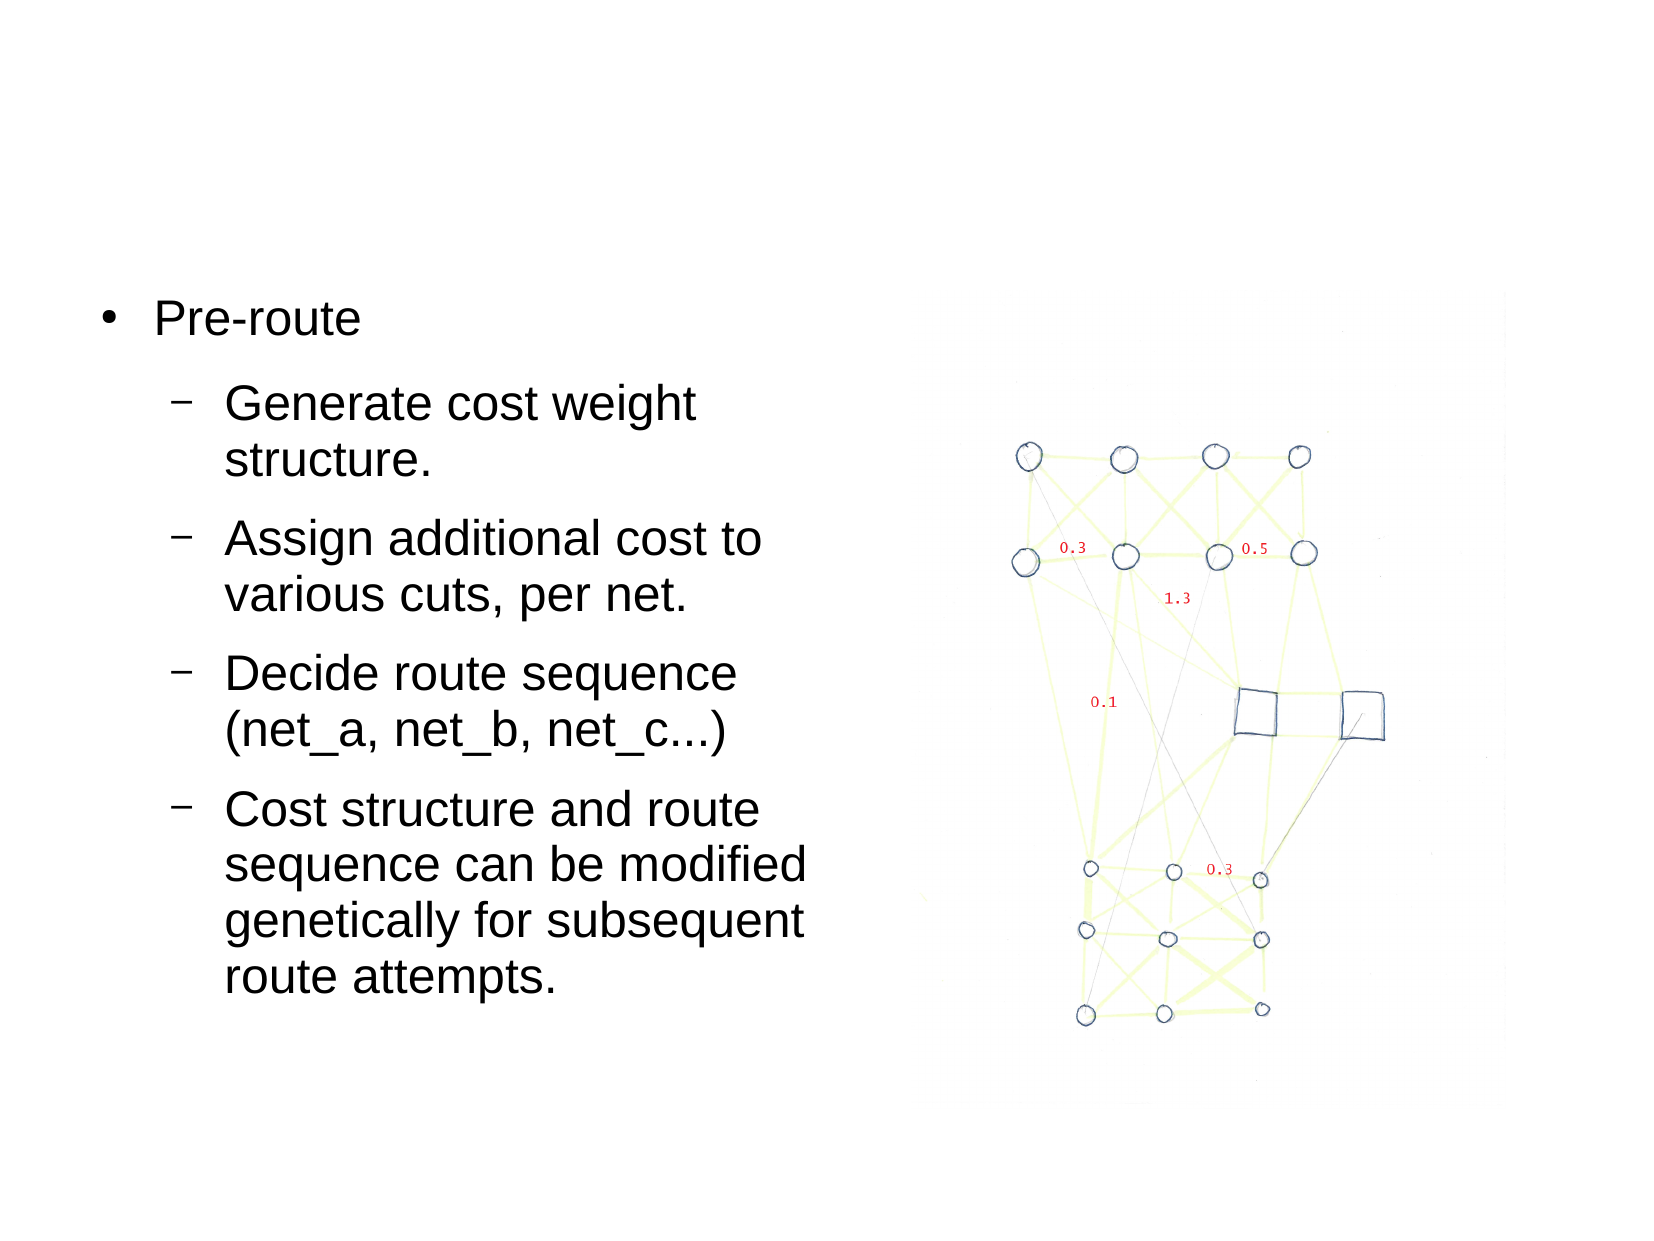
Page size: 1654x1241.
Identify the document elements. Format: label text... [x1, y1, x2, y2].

list Pre-route Generate cost weight structure. Assign additional cost to various cuts, per net. Decide route sequence (net_a, net_b, net_c...) Cost structure and route sequence can be modified genetically for subsequent route attempts. [82, 290, 809, 1109]
picture [911, 290, 1506, 1109]
